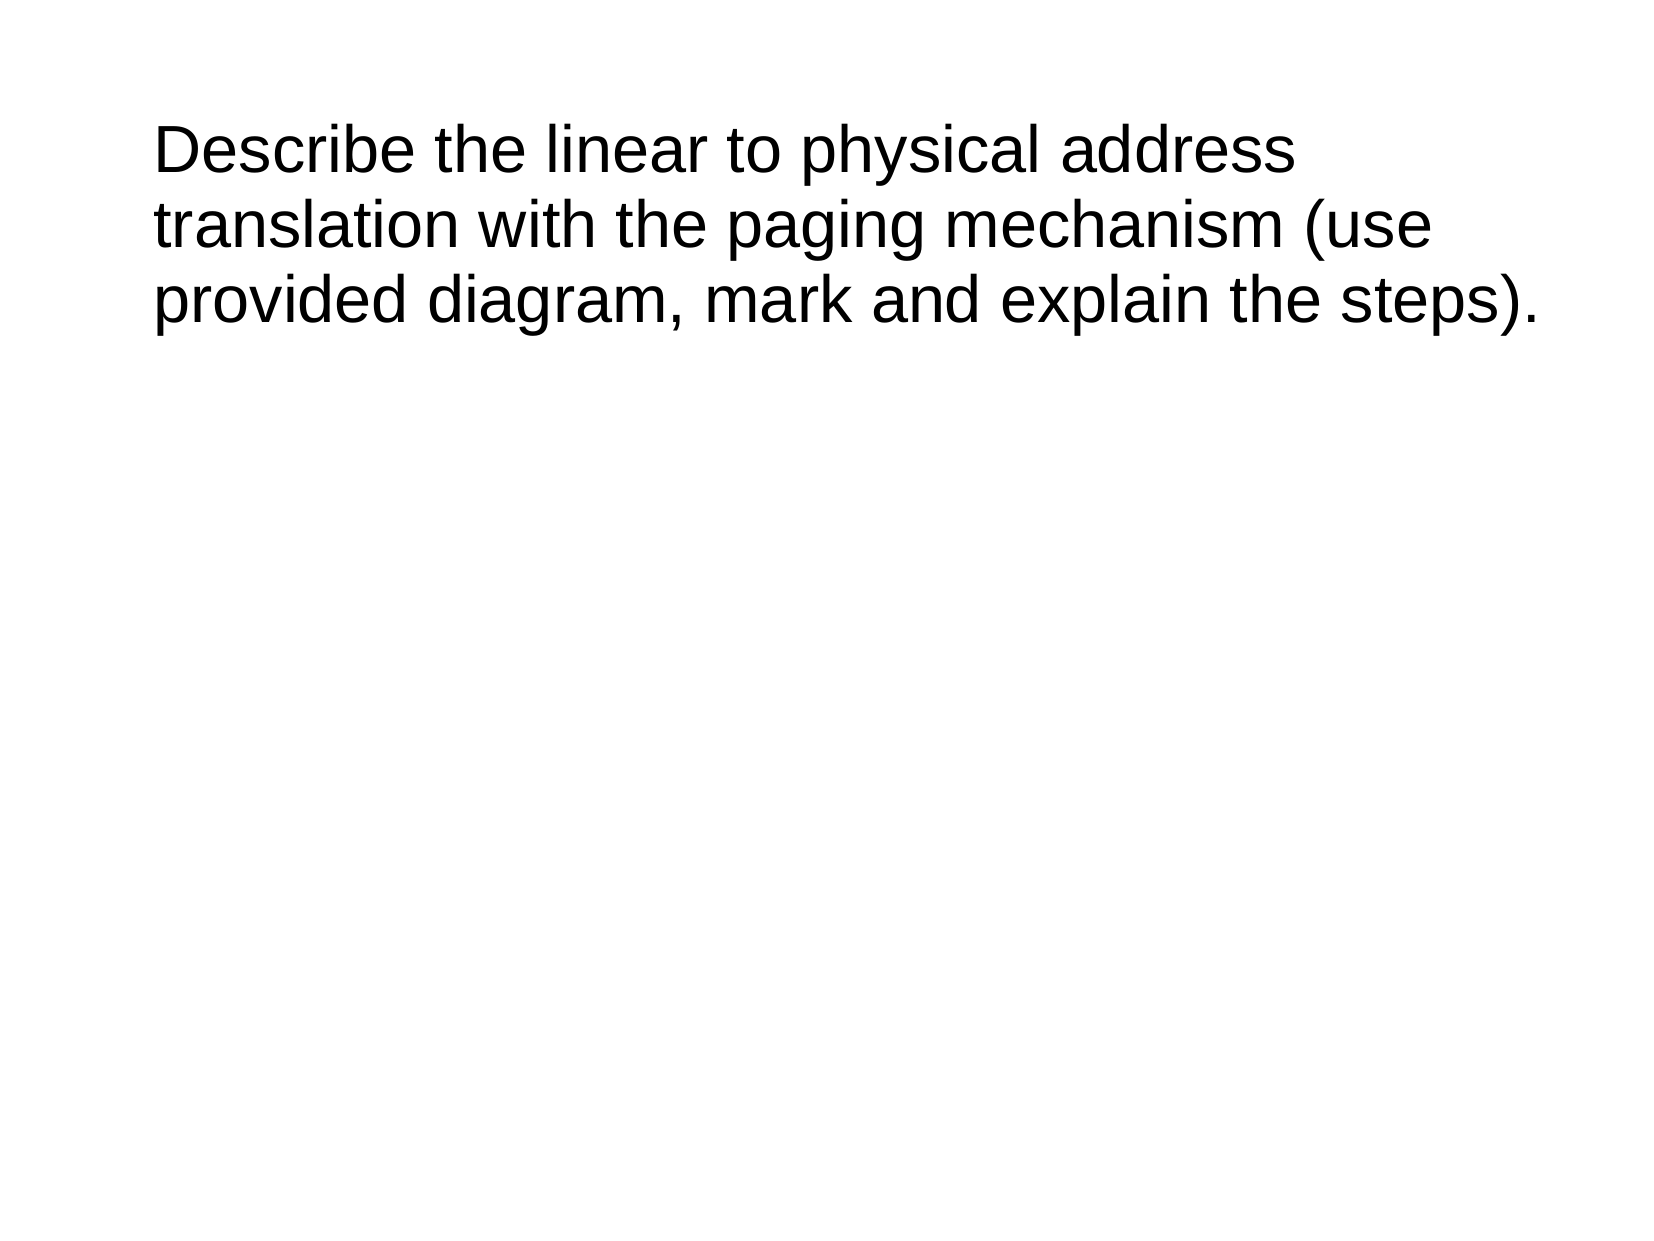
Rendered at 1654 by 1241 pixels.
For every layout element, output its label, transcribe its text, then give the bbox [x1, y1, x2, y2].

list Describe the linear to physical address translation with the paging mechanism (use provided diagram, mark and explain the steps). [82, 112, 1571, 1010]
